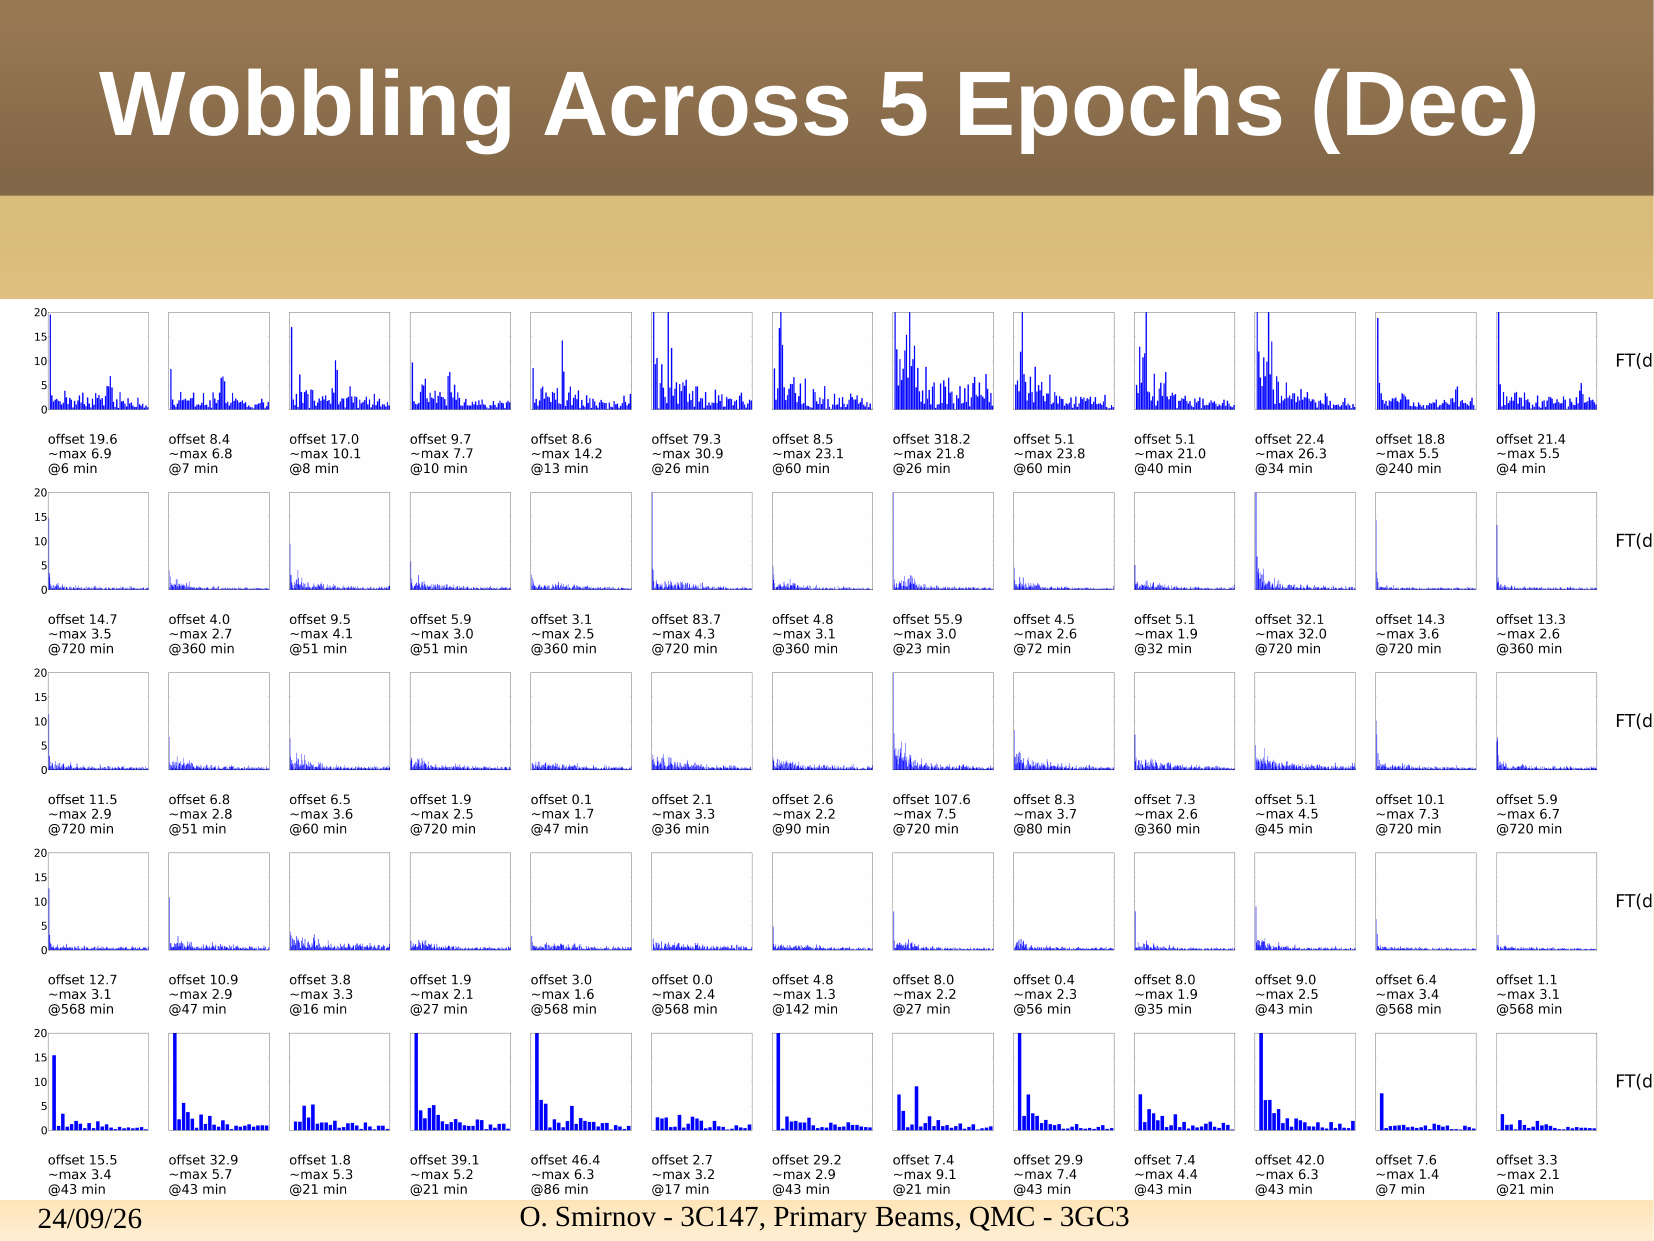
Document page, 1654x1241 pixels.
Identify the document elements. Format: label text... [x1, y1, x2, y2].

picture [0, 0, 1654, 1241]
title Wobbling Across 5 Epochs (Dec) [76, 7, 1565, 200]
